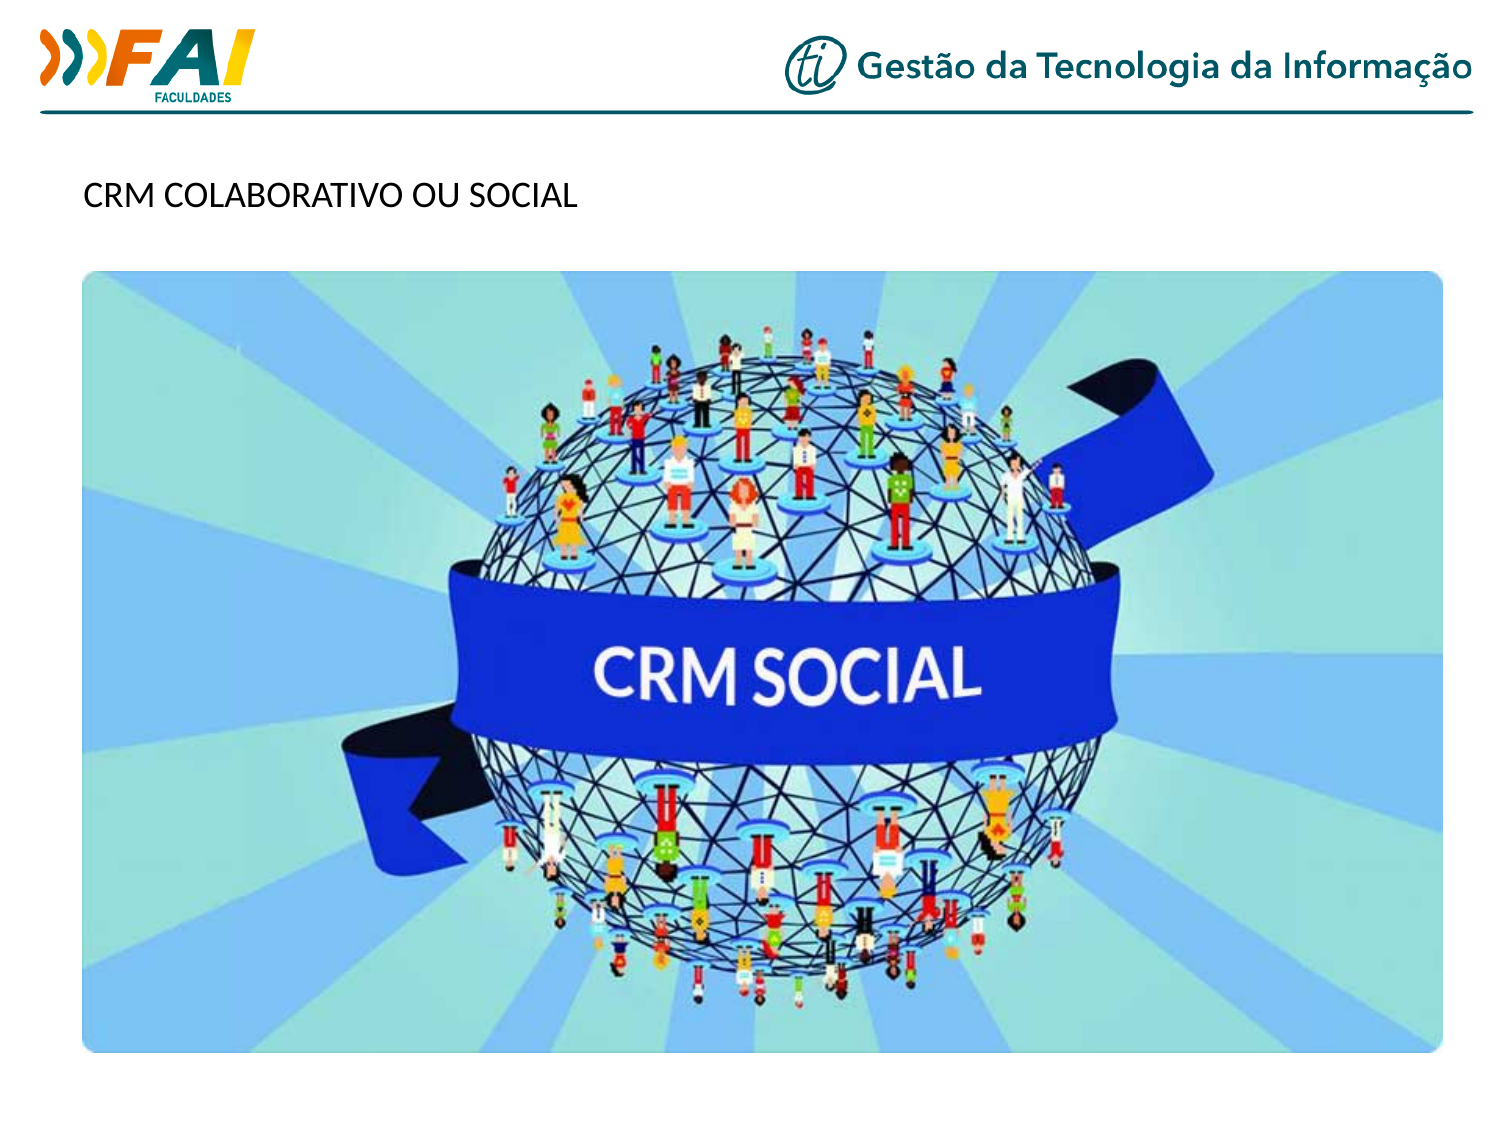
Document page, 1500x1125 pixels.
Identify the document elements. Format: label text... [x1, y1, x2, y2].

title CRM COLABORATIVO OU SOCIAL [83, 148, 1359, 249]
picture [0, 0, 1500, 1125]
